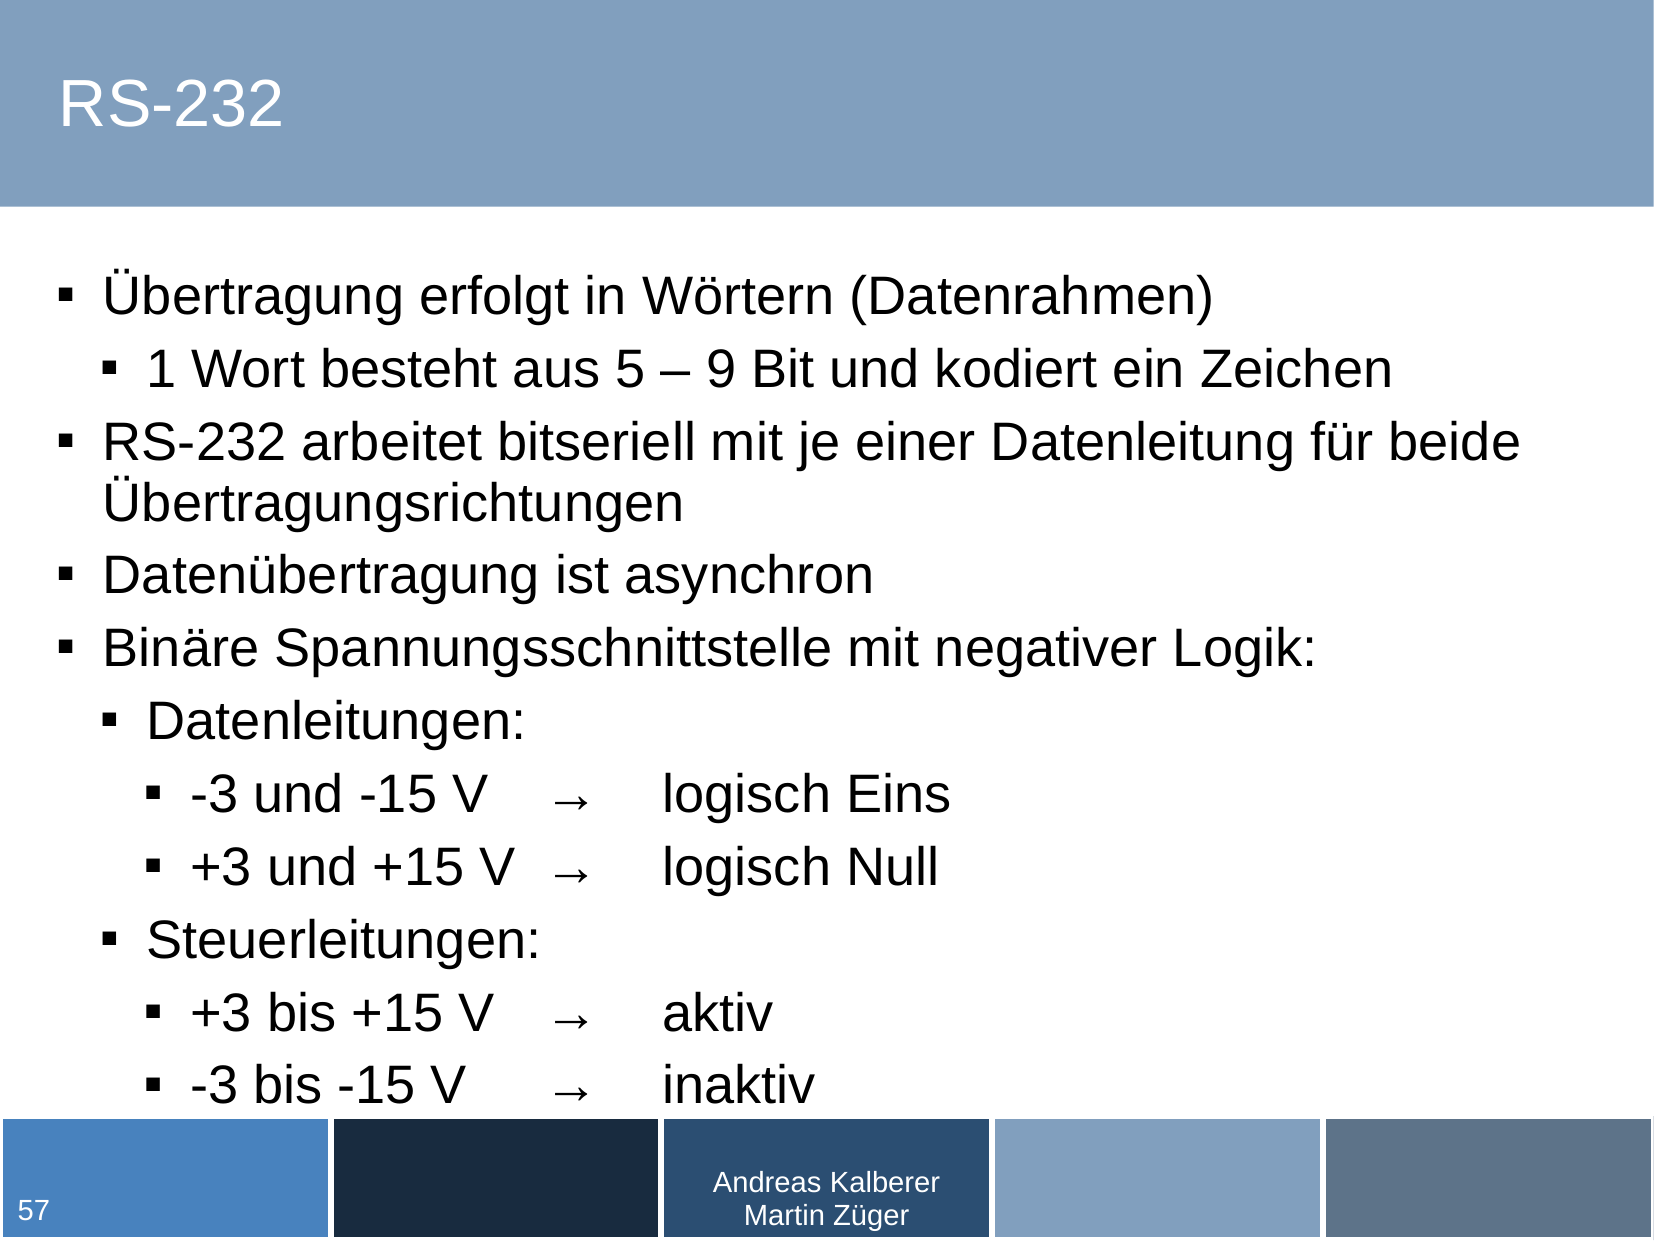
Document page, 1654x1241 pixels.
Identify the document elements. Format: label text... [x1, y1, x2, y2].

list Übertragung erfolgt in Wörtern (Datenrahmen) 1 Wort besteht aus 5 – 9 Bit und kodiert ein Zeichen RS-232 arbeitet bitseriell mit je einer Datenleitung für beide Übertragungsrichtungen Datenübertragung ist asynchron Binäre Spannungsschnittstelle mit negativer Logik: Datenleitungen: -3 und -15 V → logisch Eins +3 und +15 V → logisch Null Steuerleitungen: +3 bis +15 V → aktiv -3 bis -15 V → inaktiv [59, 265, 1619, 1119]
title RS-232 [59, 29, 1595, 178]
